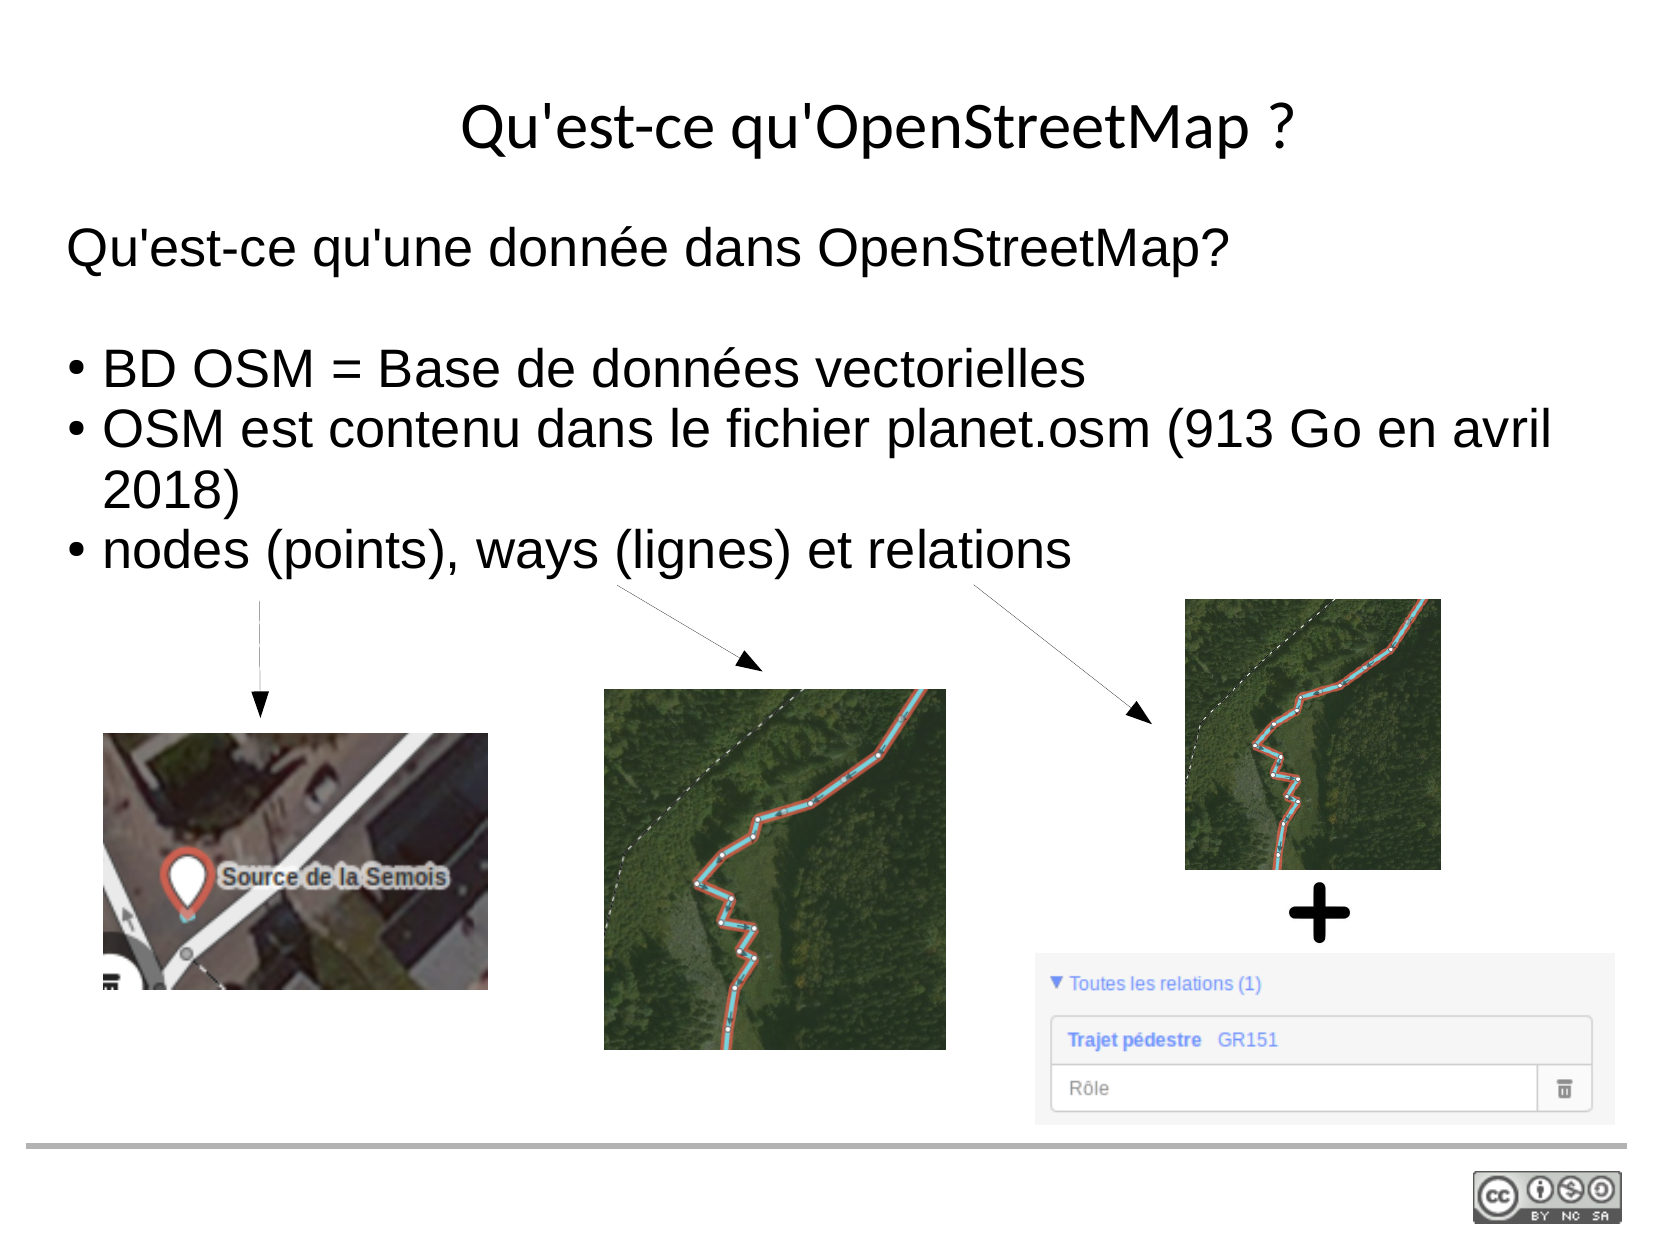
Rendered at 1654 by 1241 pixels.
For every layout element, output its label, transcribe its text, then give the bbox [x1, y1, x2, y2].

list [730, 651, 743, 657]
title Qu'est-ce qu'OpenStreetMap ? [135, 18, 1624, 226]
picture [103, 733, 488, 991]
list [52, 221, 1589, 1107]
picture [1035, 953, 1615, 1126]
text_box Qu'est-ce qu'une donnée dans OpenStreetMap? BD OSM = Base de données vectorielles OSM est contenu dans le fichier planet.osm (913 Go en avril 2018) nodes (points), ways (lignes) et relations [52, 210, 1576, 651]
picture [604, 689, 946, 1051]
picture [1185, 599, 1441, 871]
